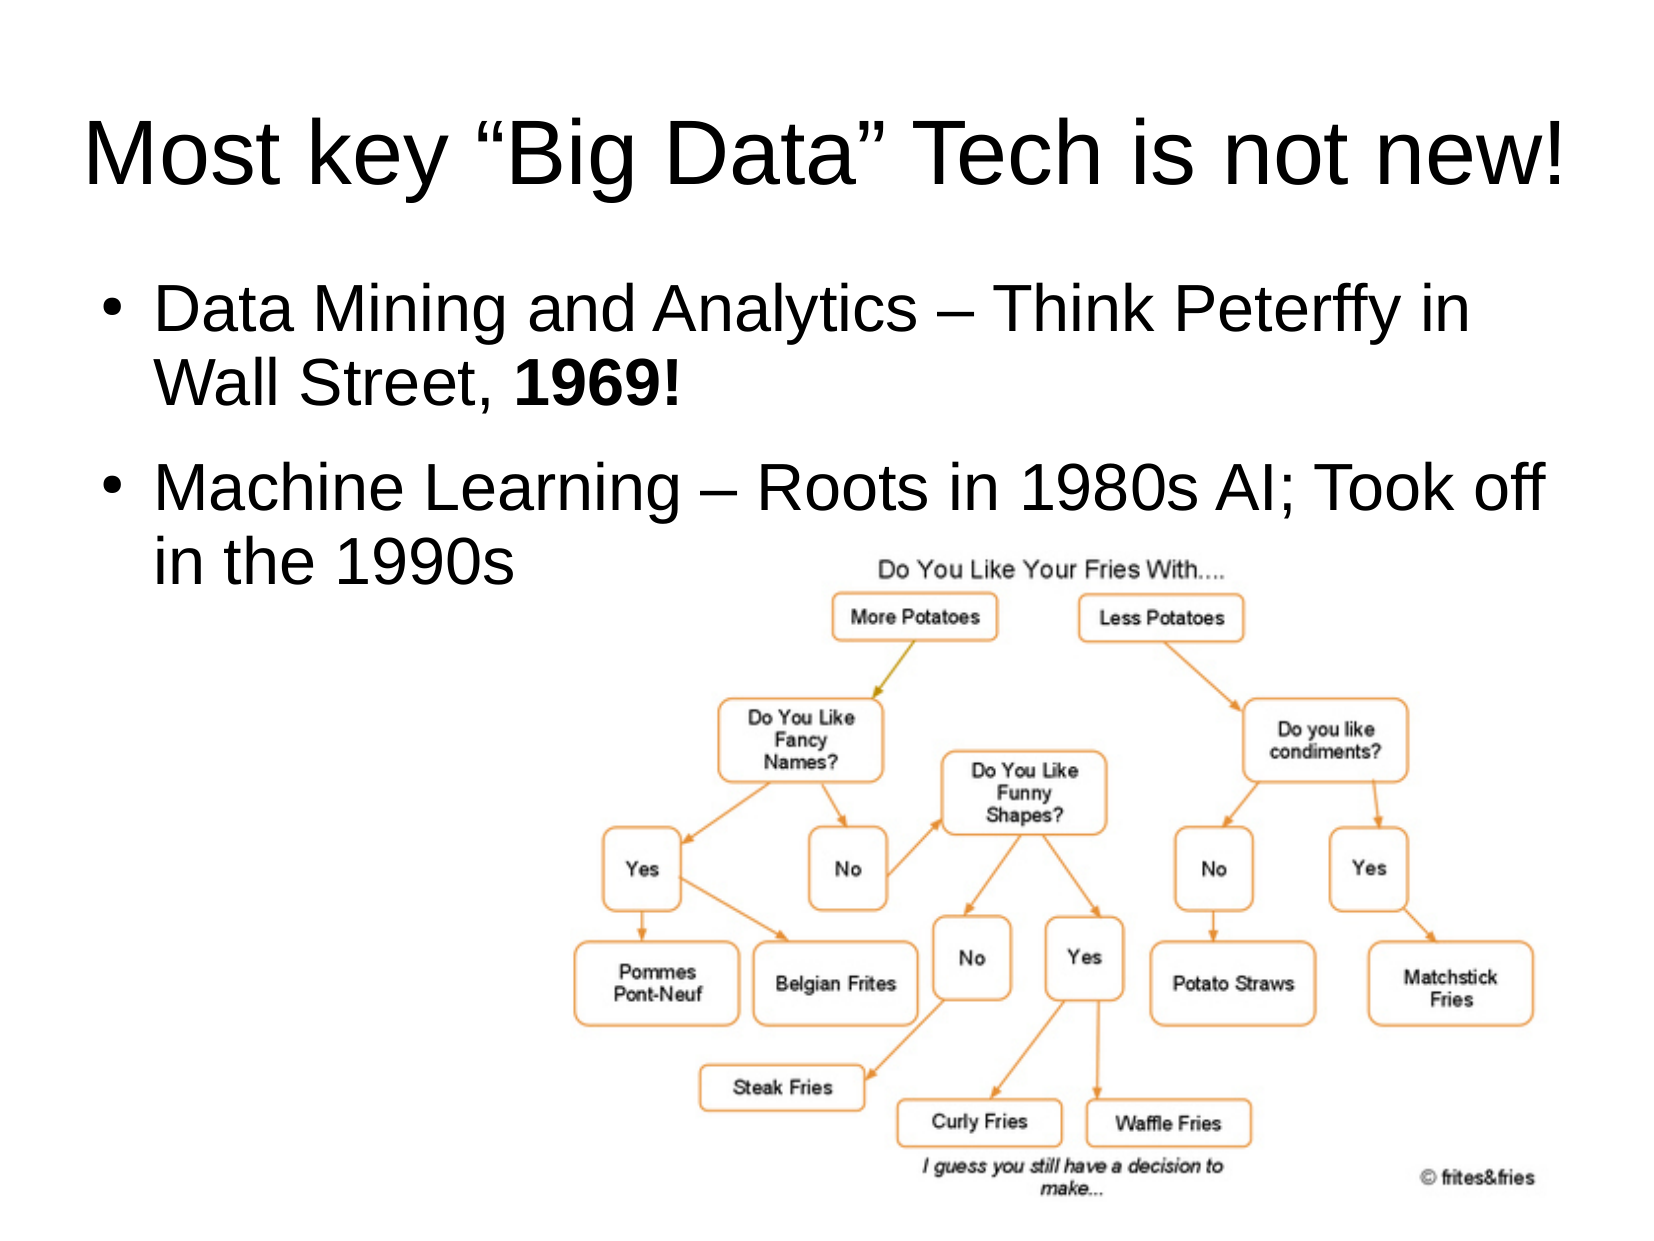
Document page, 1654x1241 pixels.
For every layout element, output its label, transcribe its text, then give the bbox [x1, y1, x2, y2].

list Data Mining and Analytics – Think Peterffy in Wall Street, 1969! Machine Learning – Roots in 1980s AI; Took off in the 1990s [82, 166, 1571, 886]
picture [570, 550, 1556, 1204]
title Most key “Big Data” Tech is not new! [82, 49, 1571, 166]
